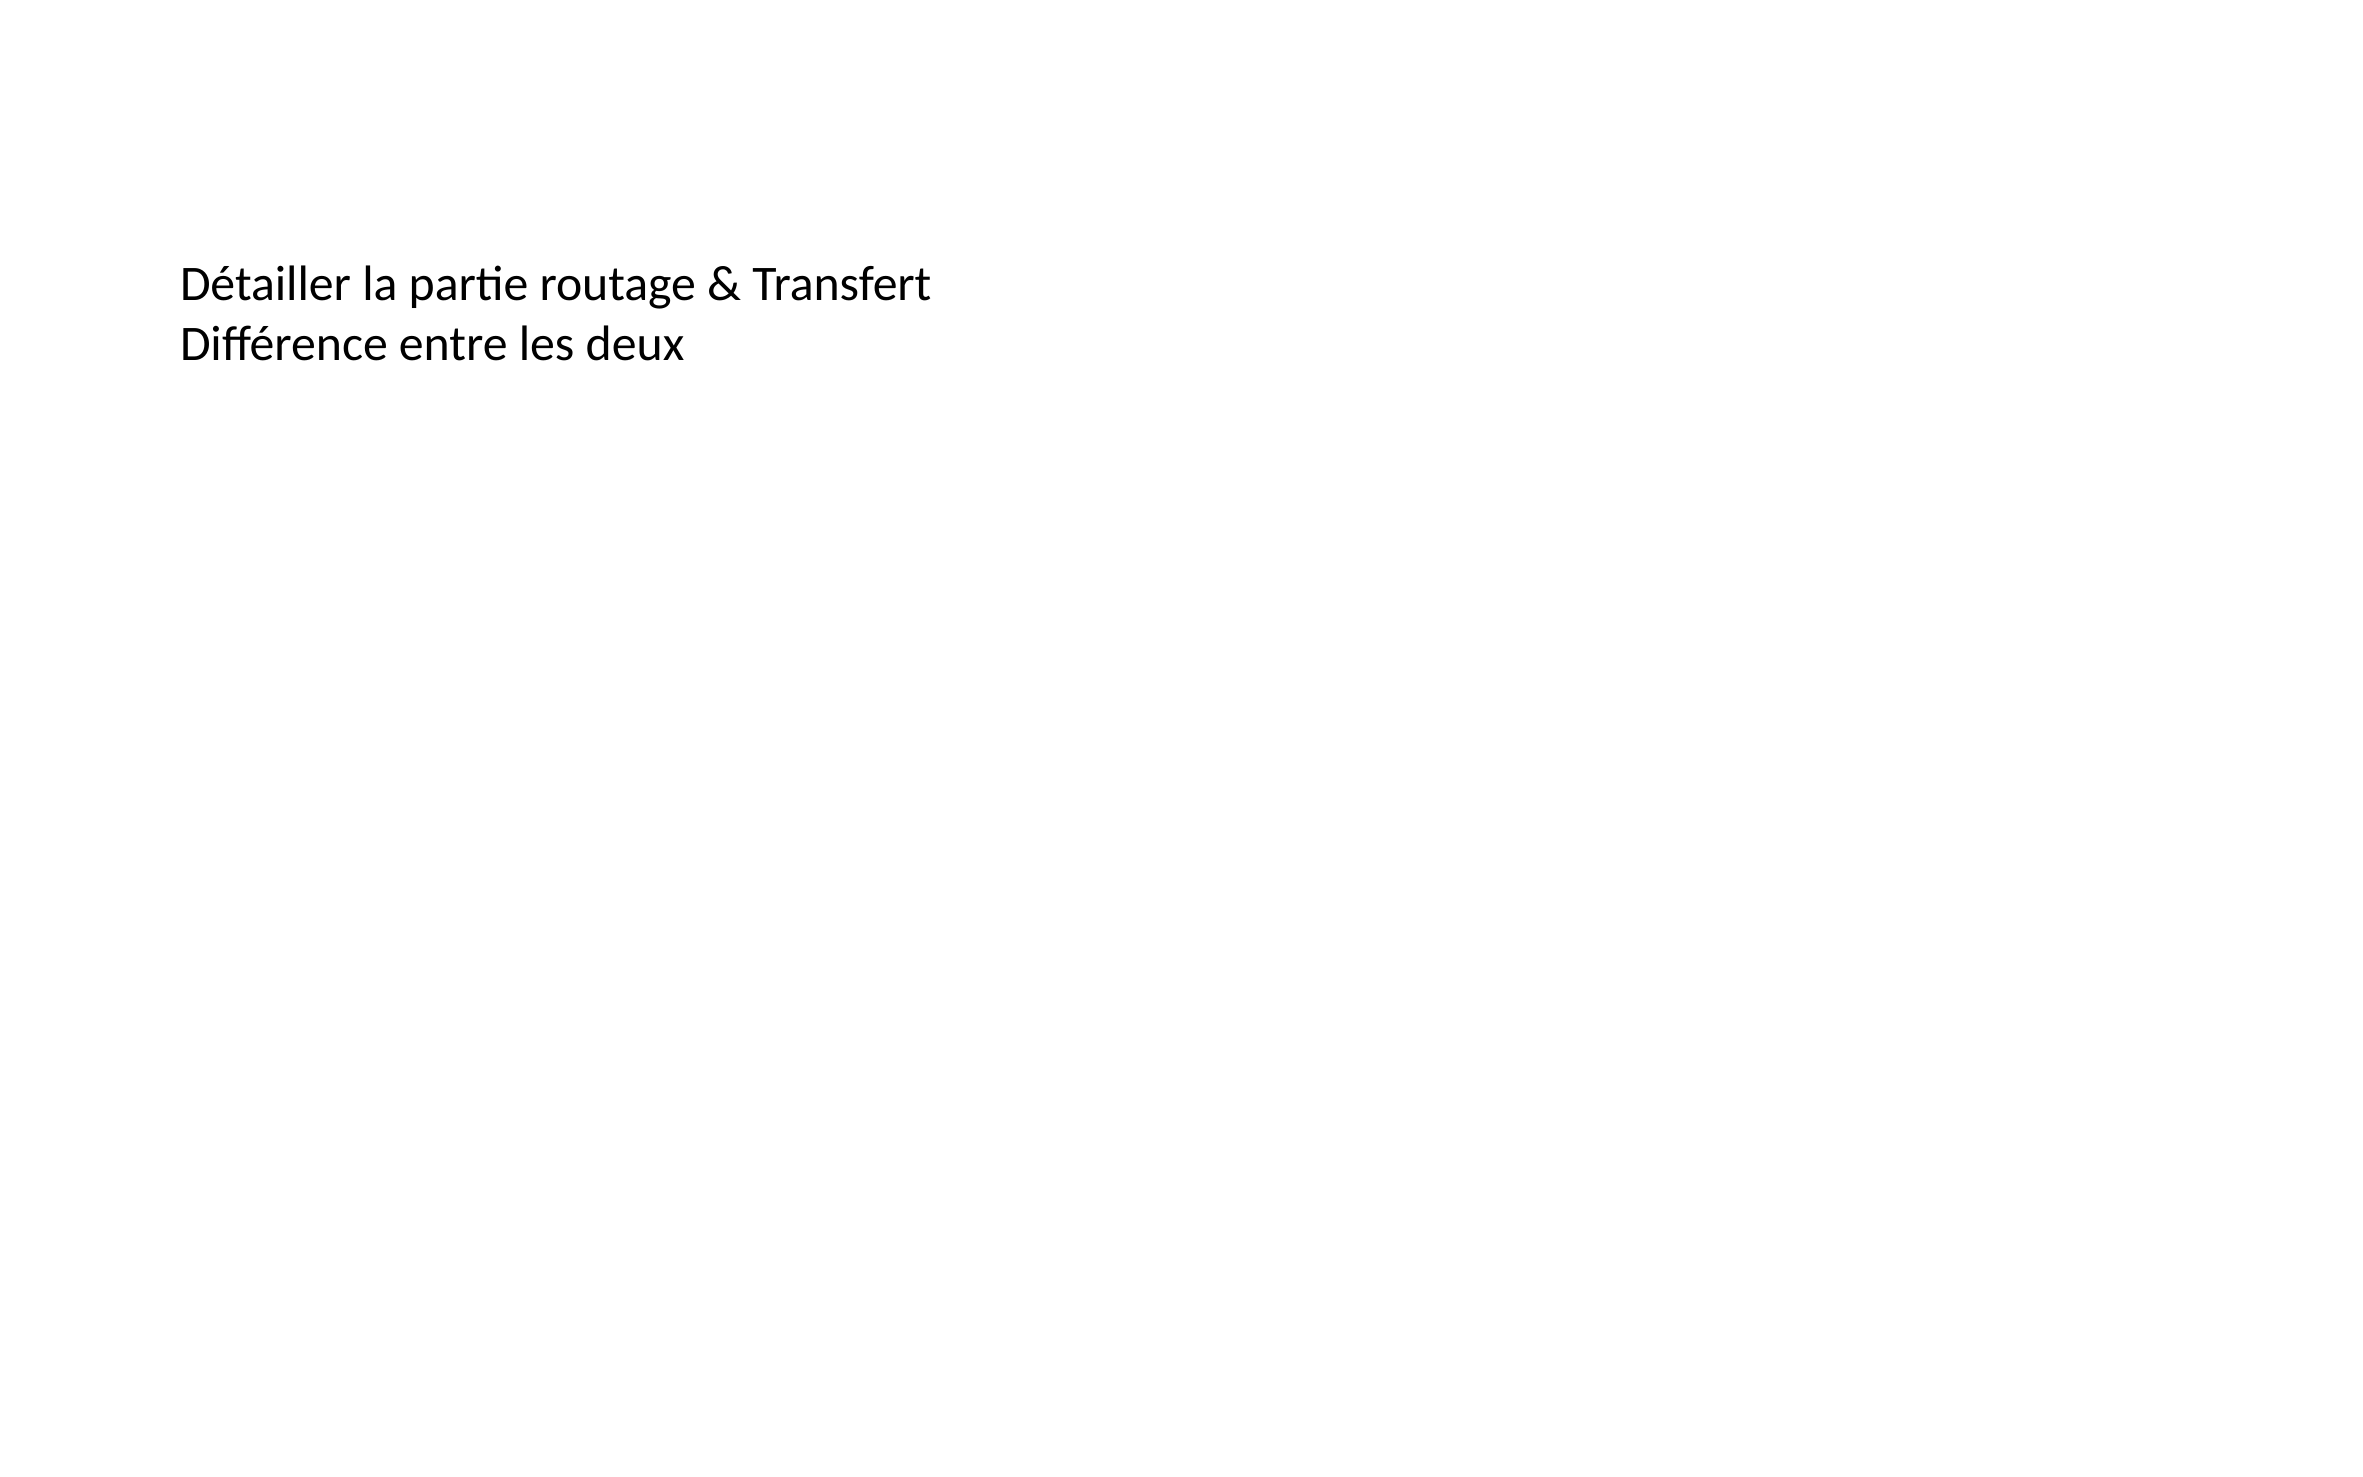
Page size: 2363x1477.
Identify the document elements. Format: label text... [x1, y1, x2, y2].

text_box Détailler la partie routage & Transfert Différence entre les deux [165, 243, 2245, 378]
